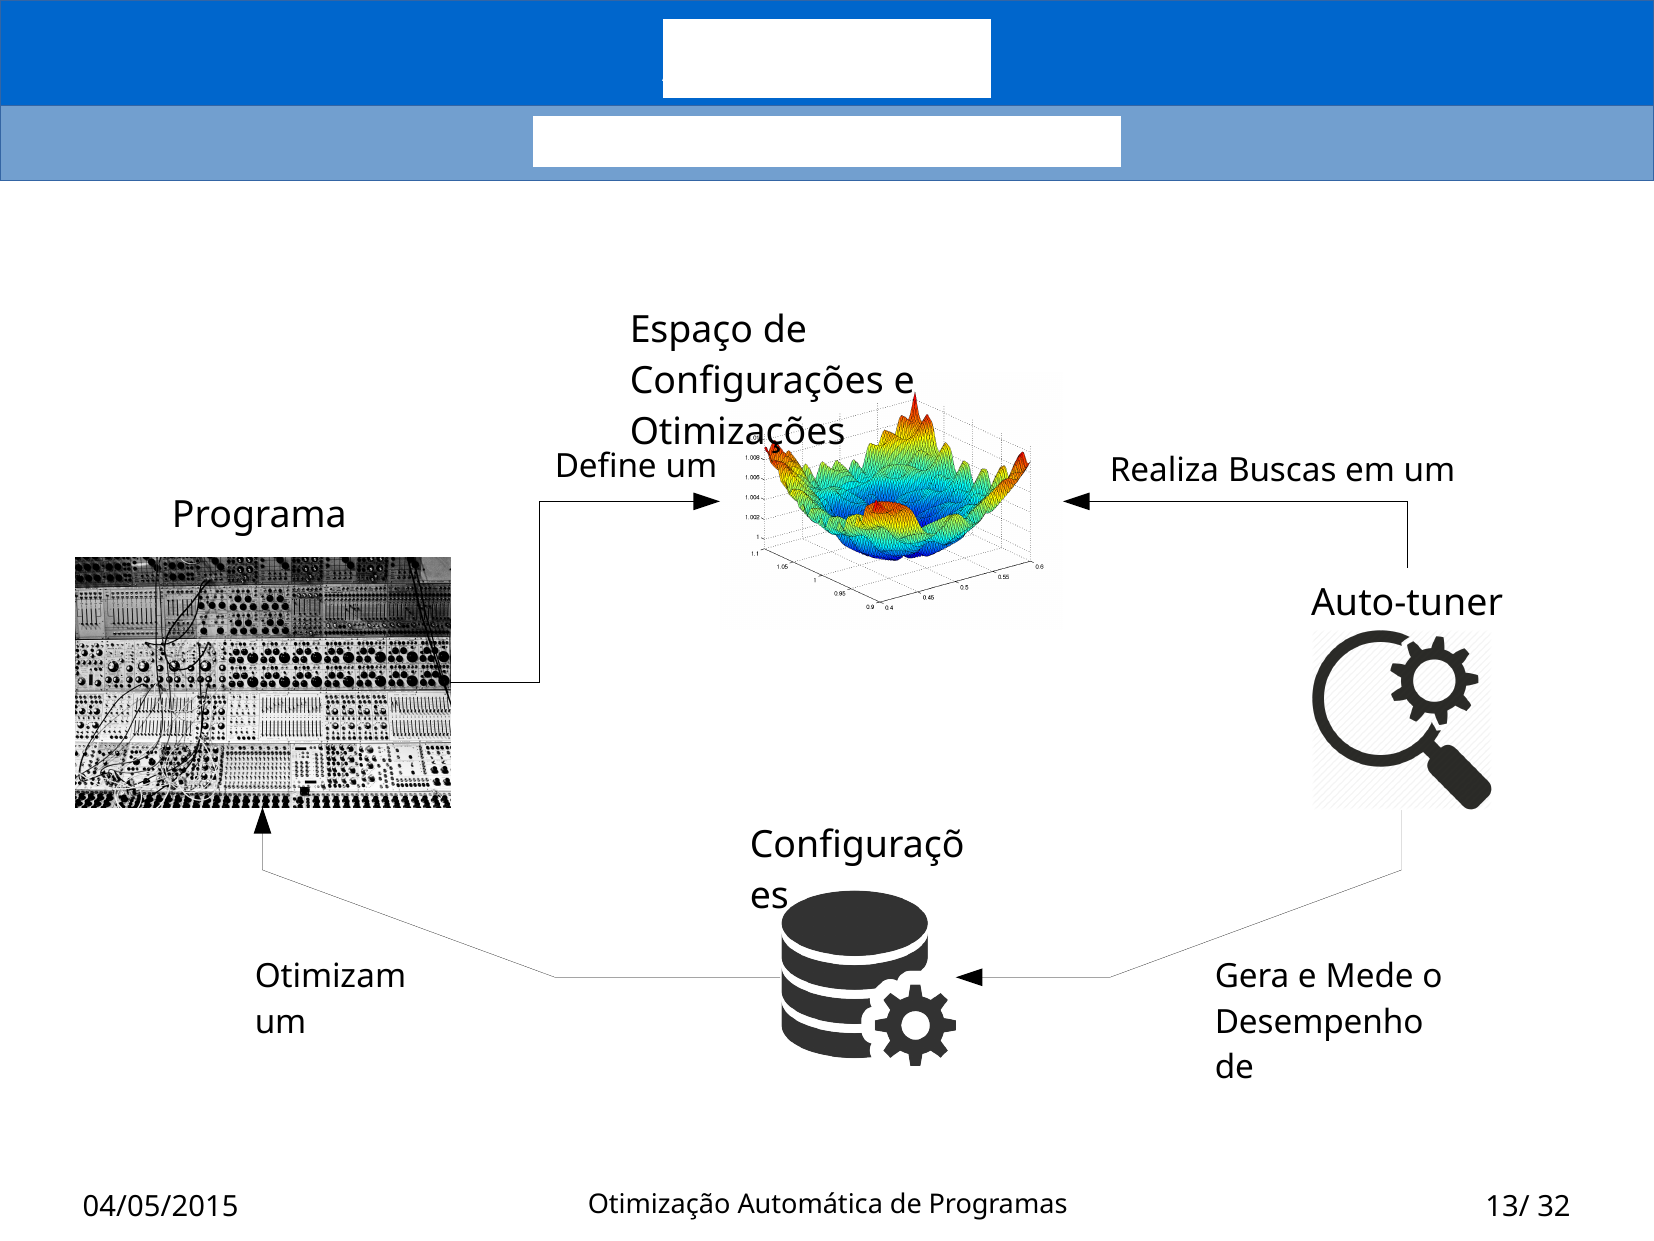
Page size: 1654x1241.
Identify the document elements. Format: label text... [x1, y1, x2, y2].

text_box Gera e Mede o Desempenho de [1200, 945, 1471, 1044]
text_box Navegando em Espaços de Busca [327, 15, 1327, 268]
text_box Otimizam um [240, 945, 466, 1006]
picture [720, 372, 1063, 631]
text_box Define um [540, 435, 715, 492]
title Auto-tuning [82, 0, 1571, 163]
picture [1311, 631, 1492, 811]
text_box Realiza Buscas em um [1095, 438, 1437, 496]
text_box Programa [157, 480, 346, 543]
text_box Configurações [735, 810, 1000, 873]
text_box Auto-tuner [1296, 567, 1501, 631]
text_box Espaço de Configurações e Otimizações [615, 295, 1051, 406]
picture [75, 557, 451, 808]
picture [780, 889, 956, 1066]
